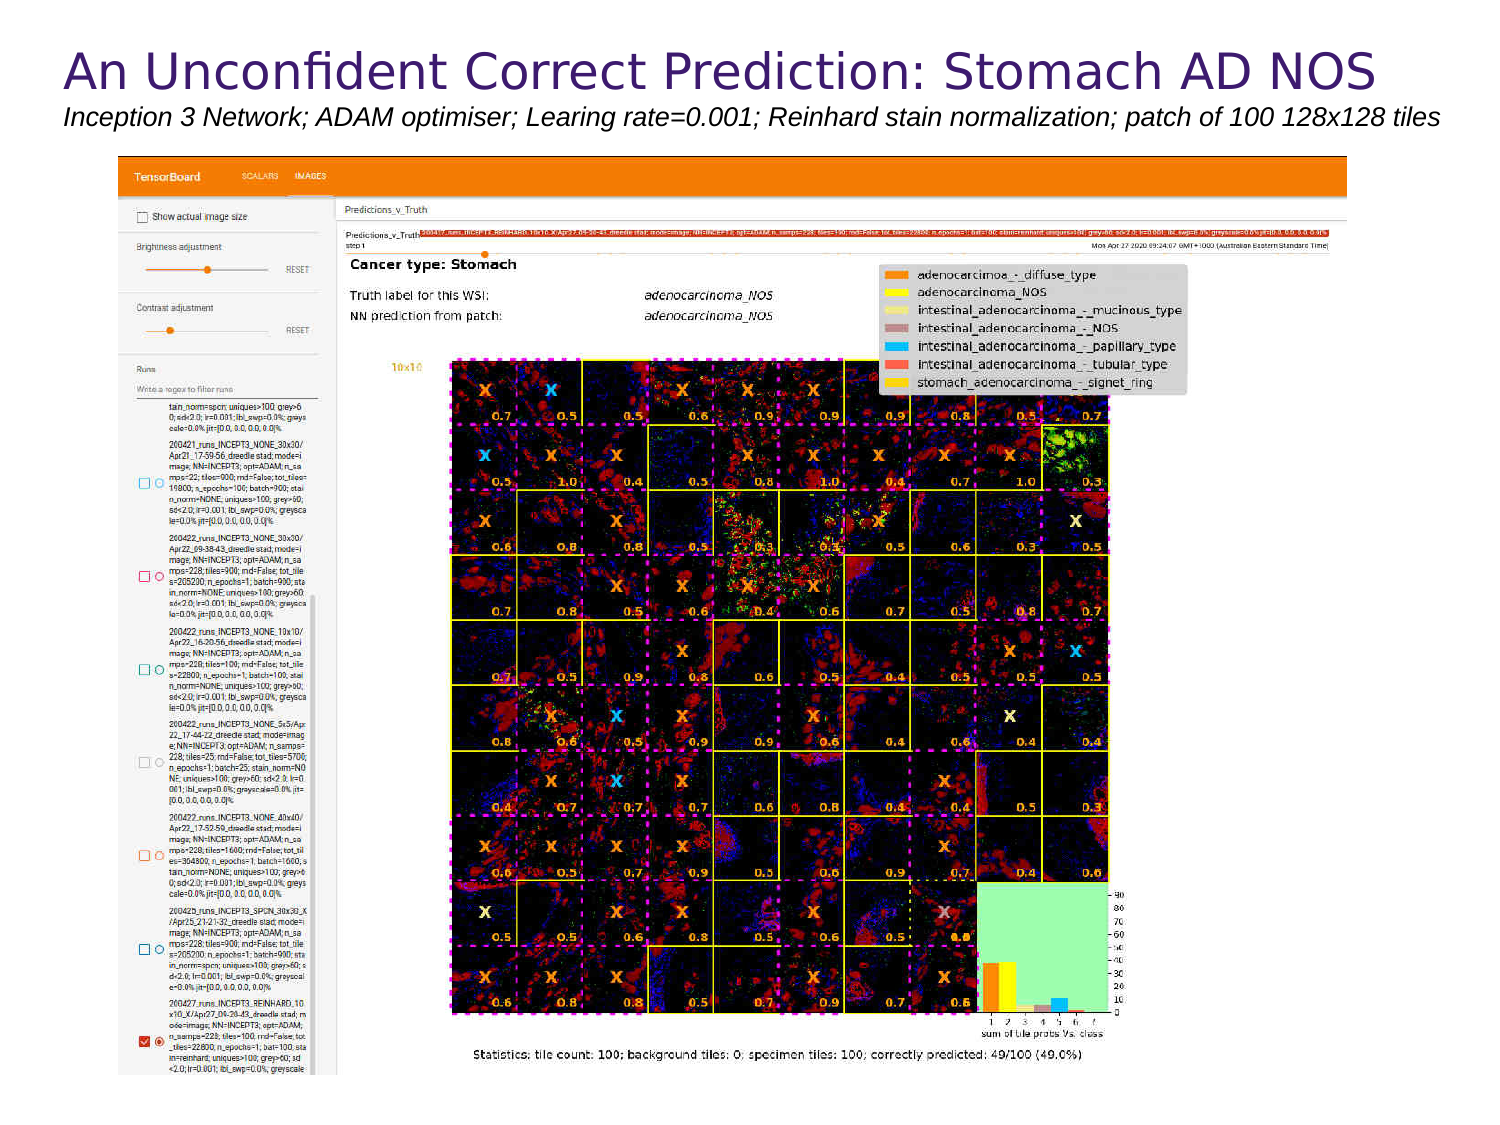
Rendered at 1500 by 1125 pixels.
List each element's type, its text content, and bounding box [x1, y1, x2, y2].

title An Unconfident Correct Prediction: Stomach AD NOS Inception 3 Network; ADAM optimiser; Learing rate=0.001; Reinhard stain normalization; patch of 100 128x128 tiles [63, 33, 1453, 142]
picture [118, 156, 1347, 1075]
